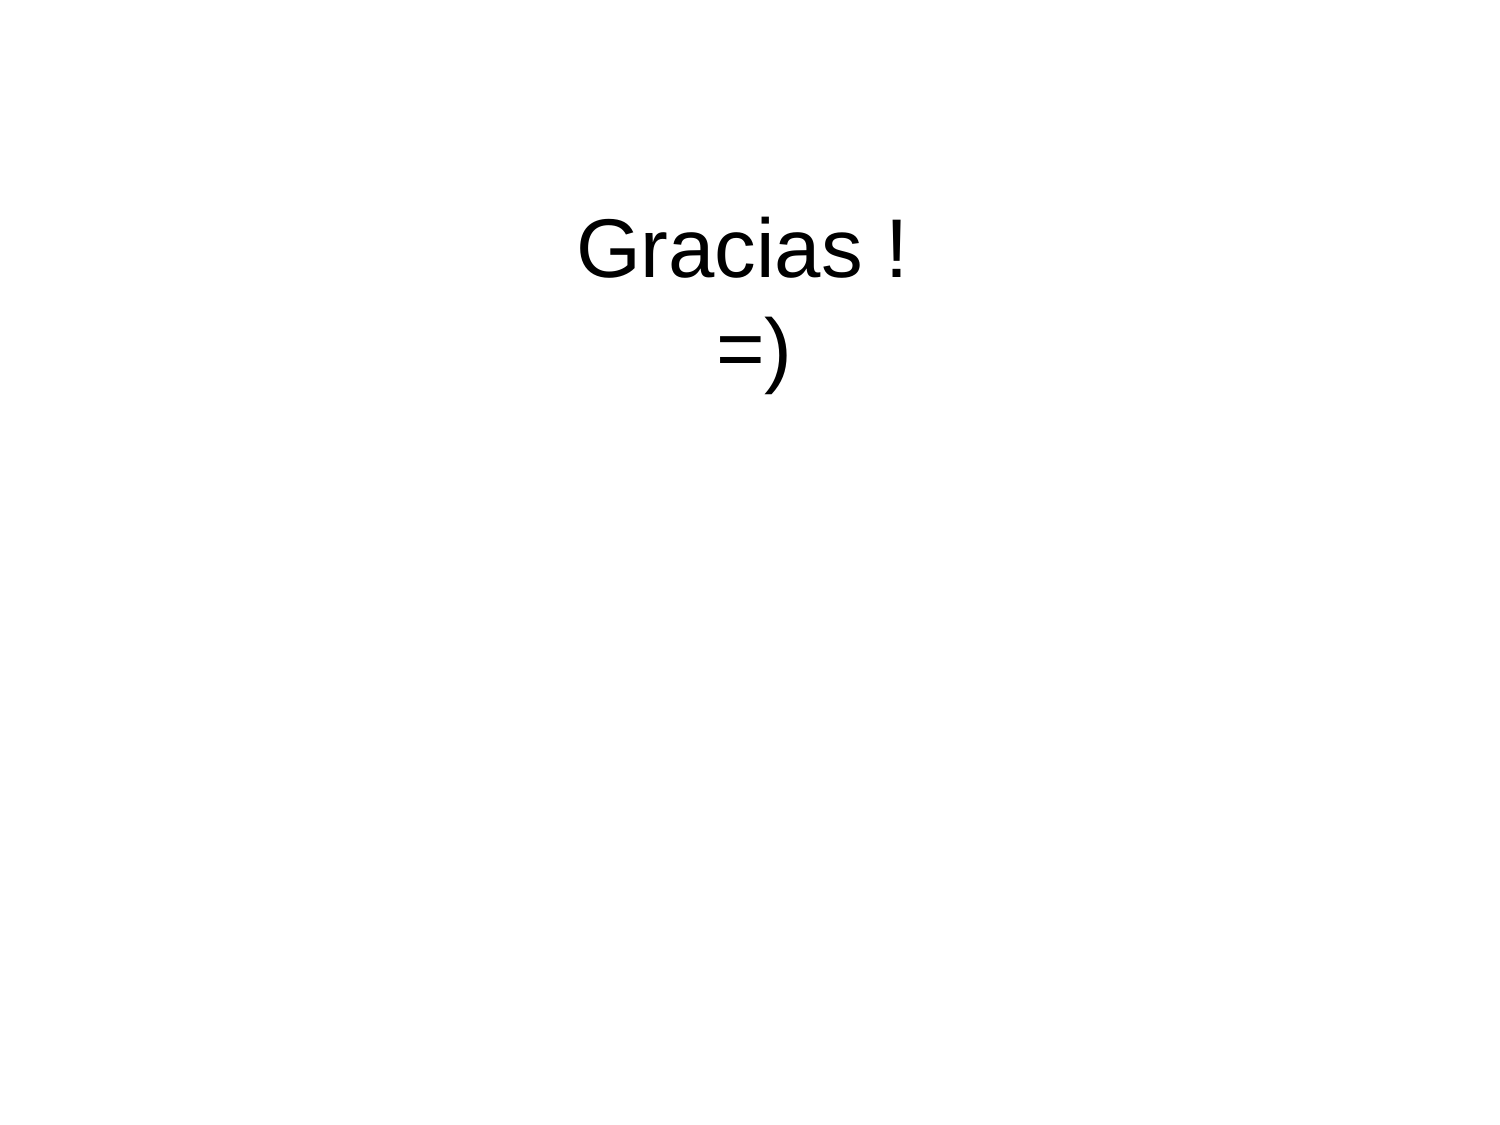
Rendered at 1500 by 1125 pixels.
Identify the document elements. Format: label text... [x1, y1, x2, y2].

title Gracias ! =) [79, 200, 1430, 388]
